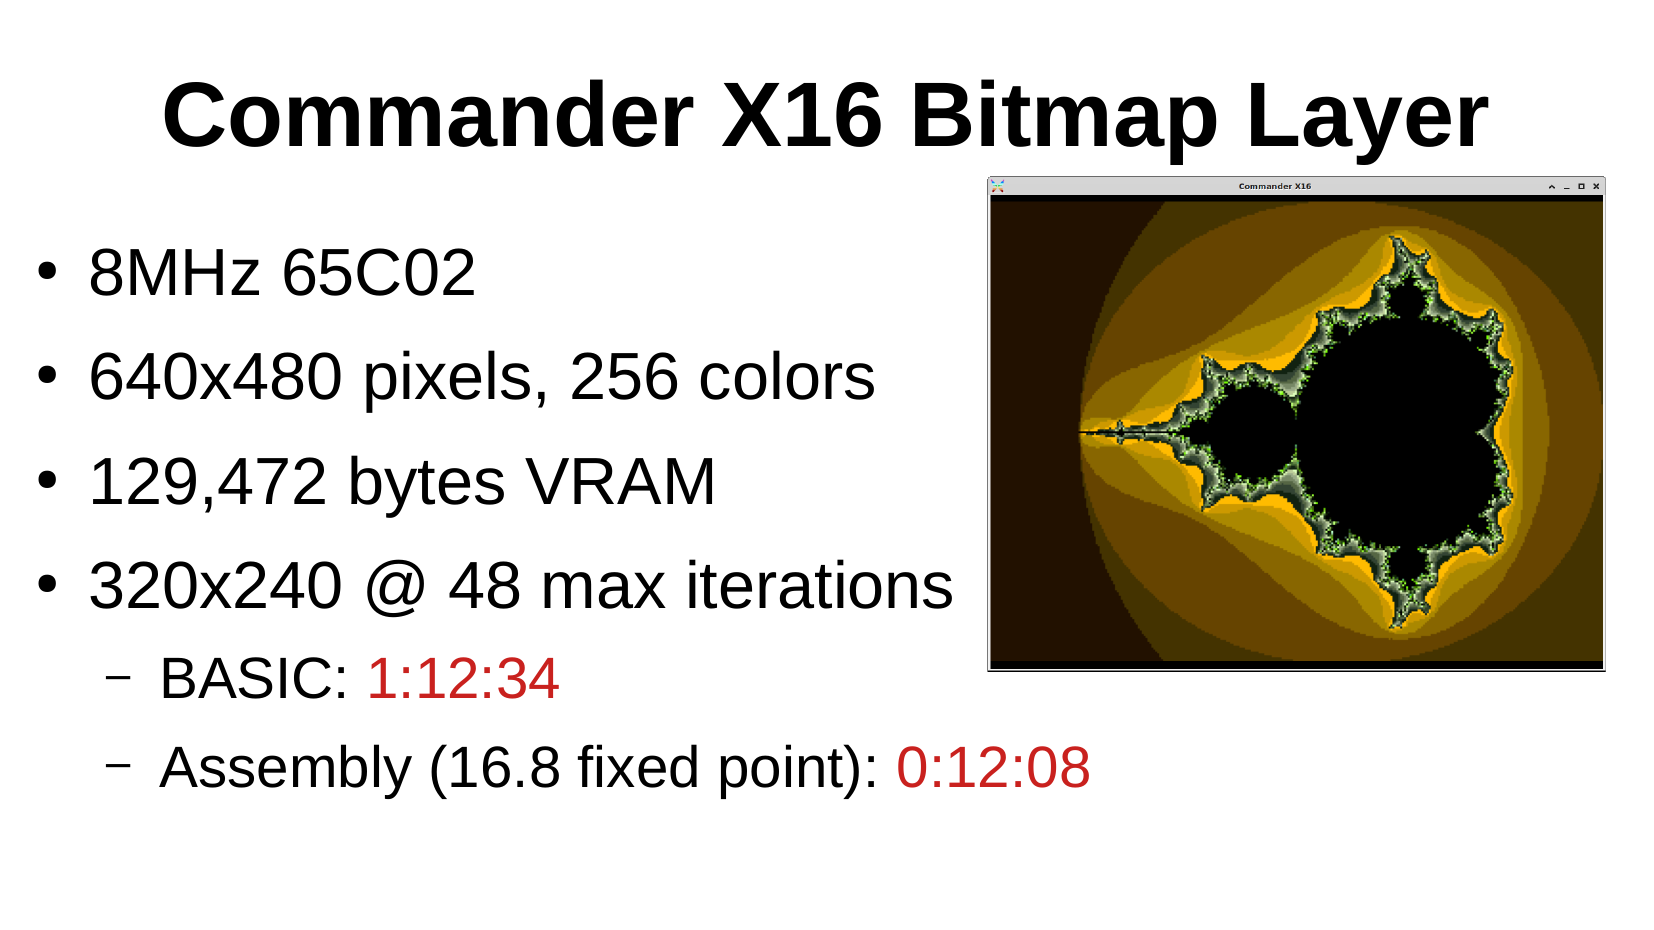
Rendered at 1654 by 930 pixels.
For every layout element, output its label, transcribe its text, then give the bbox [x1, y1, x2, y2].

title Commander X16 Bitmap Layer [82, 37, 1571, 193]
list 8MHz 65C02 640x480 pixels, 256 colors 129,472 bytes VRAM 320x240 @ 48 max iterations BASIC: 1:12:34 Assembly (16.8 fixed point): 0:12:08 [17, 235, 1506, 888]
picture [987, 176, 1606, 672]
